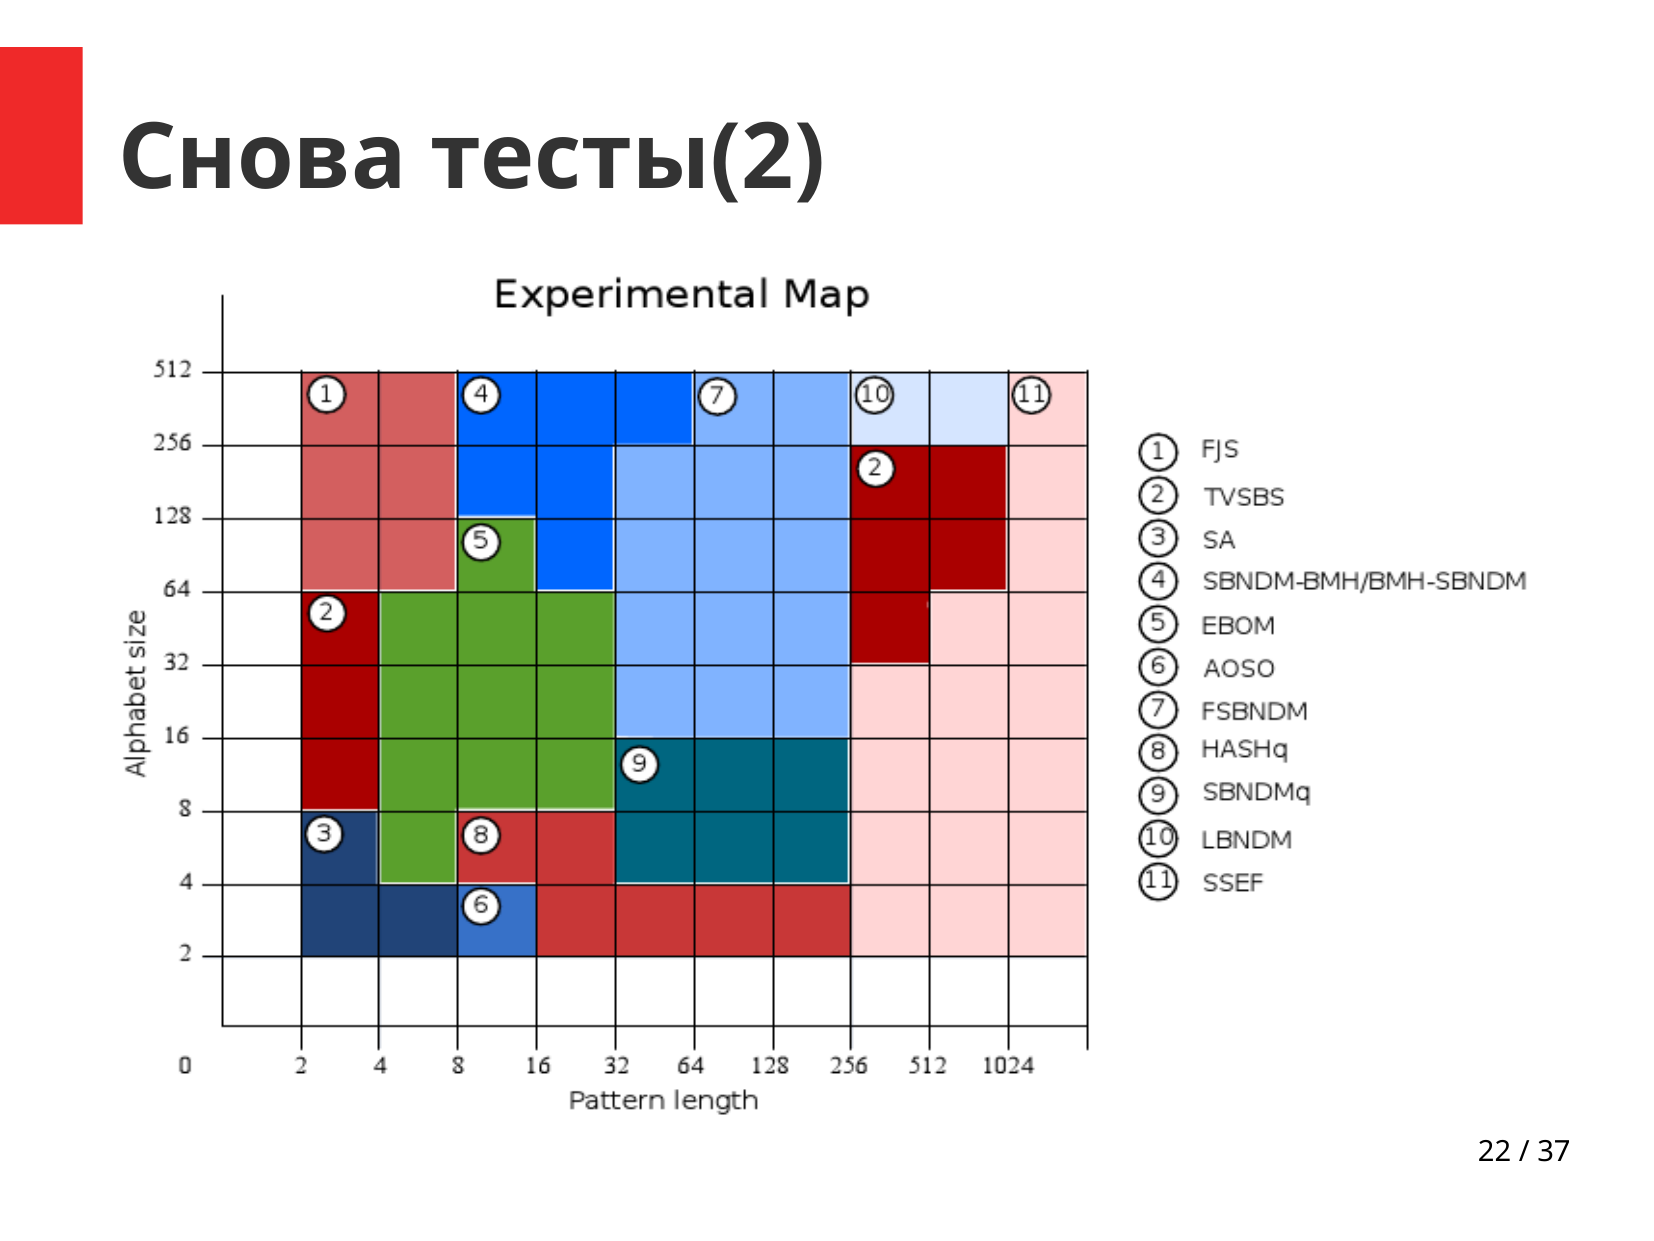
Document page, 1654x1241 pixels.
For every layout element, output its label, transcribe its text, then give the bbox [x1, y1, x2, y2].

picture [118, 256, 1536, 1123]
title Снова тесты(2) [118, 49, 1571, 257]
